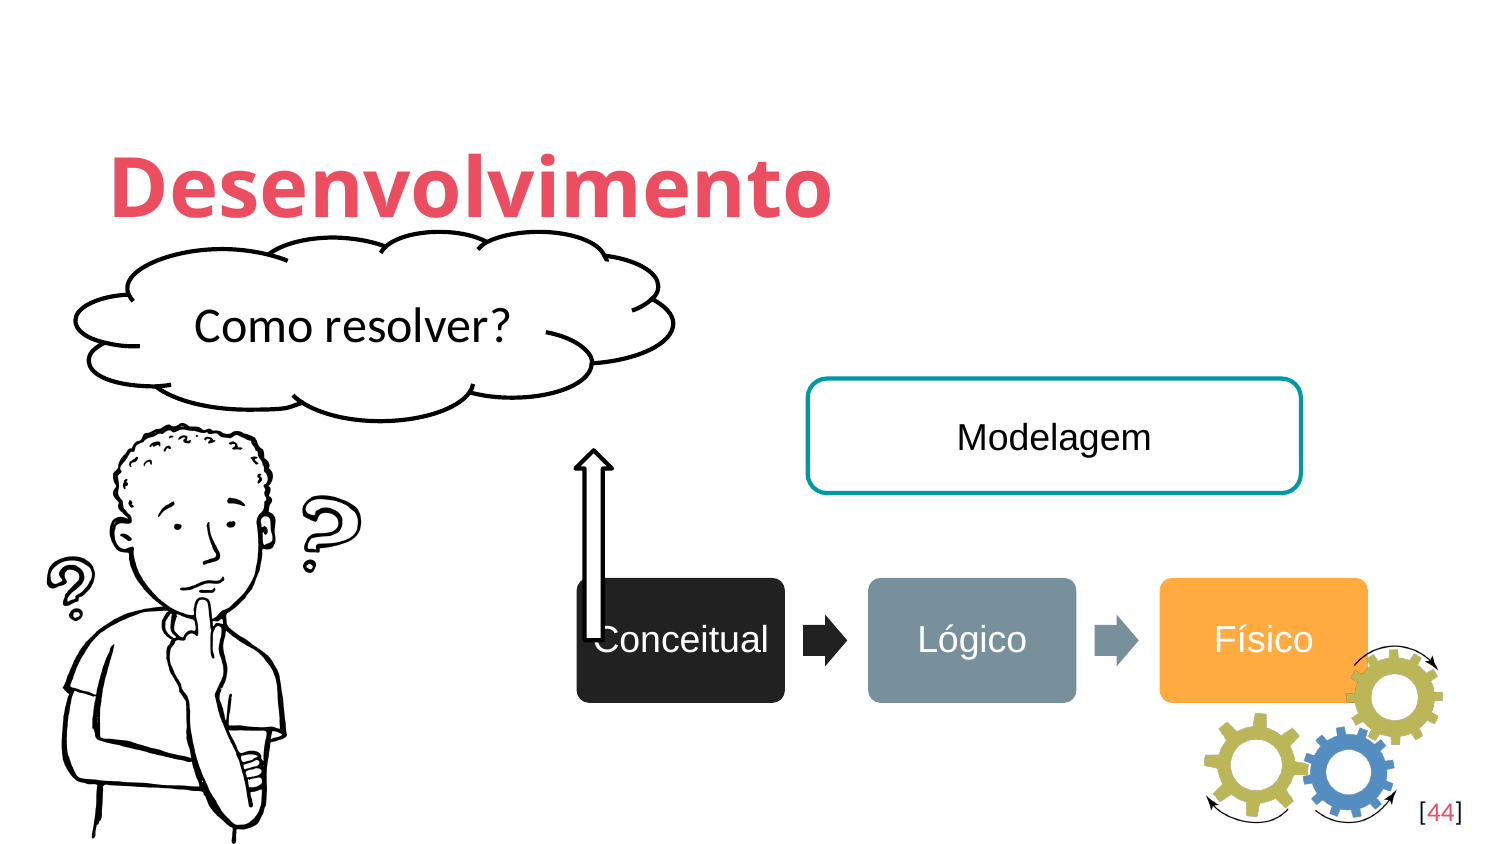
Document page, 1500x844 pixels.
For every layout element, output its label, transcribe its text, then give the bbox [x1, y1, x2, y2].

text_box Físico [1159, 577, 1255, 703]
text_box [575, 450, 612, 641]
text_box Lógico [868, 577, 1077, 703]
text_box [803, 614, 848, 667]
picture [1179, 505, 1482, 844]
text_box Como resolver? [75, 231, 674, 422]
text_box Conceitual [576, 577, 785, 703]
text_box [1094, 614, 1139, 667]
text_box Desenvolvimento [92, 104, 1408, 243]
picture [0, 421, 415, 844]
slide_number [44] [1403, 779, 1494, 844]
text_box Modelagem [807, 378, 1301, 494]
